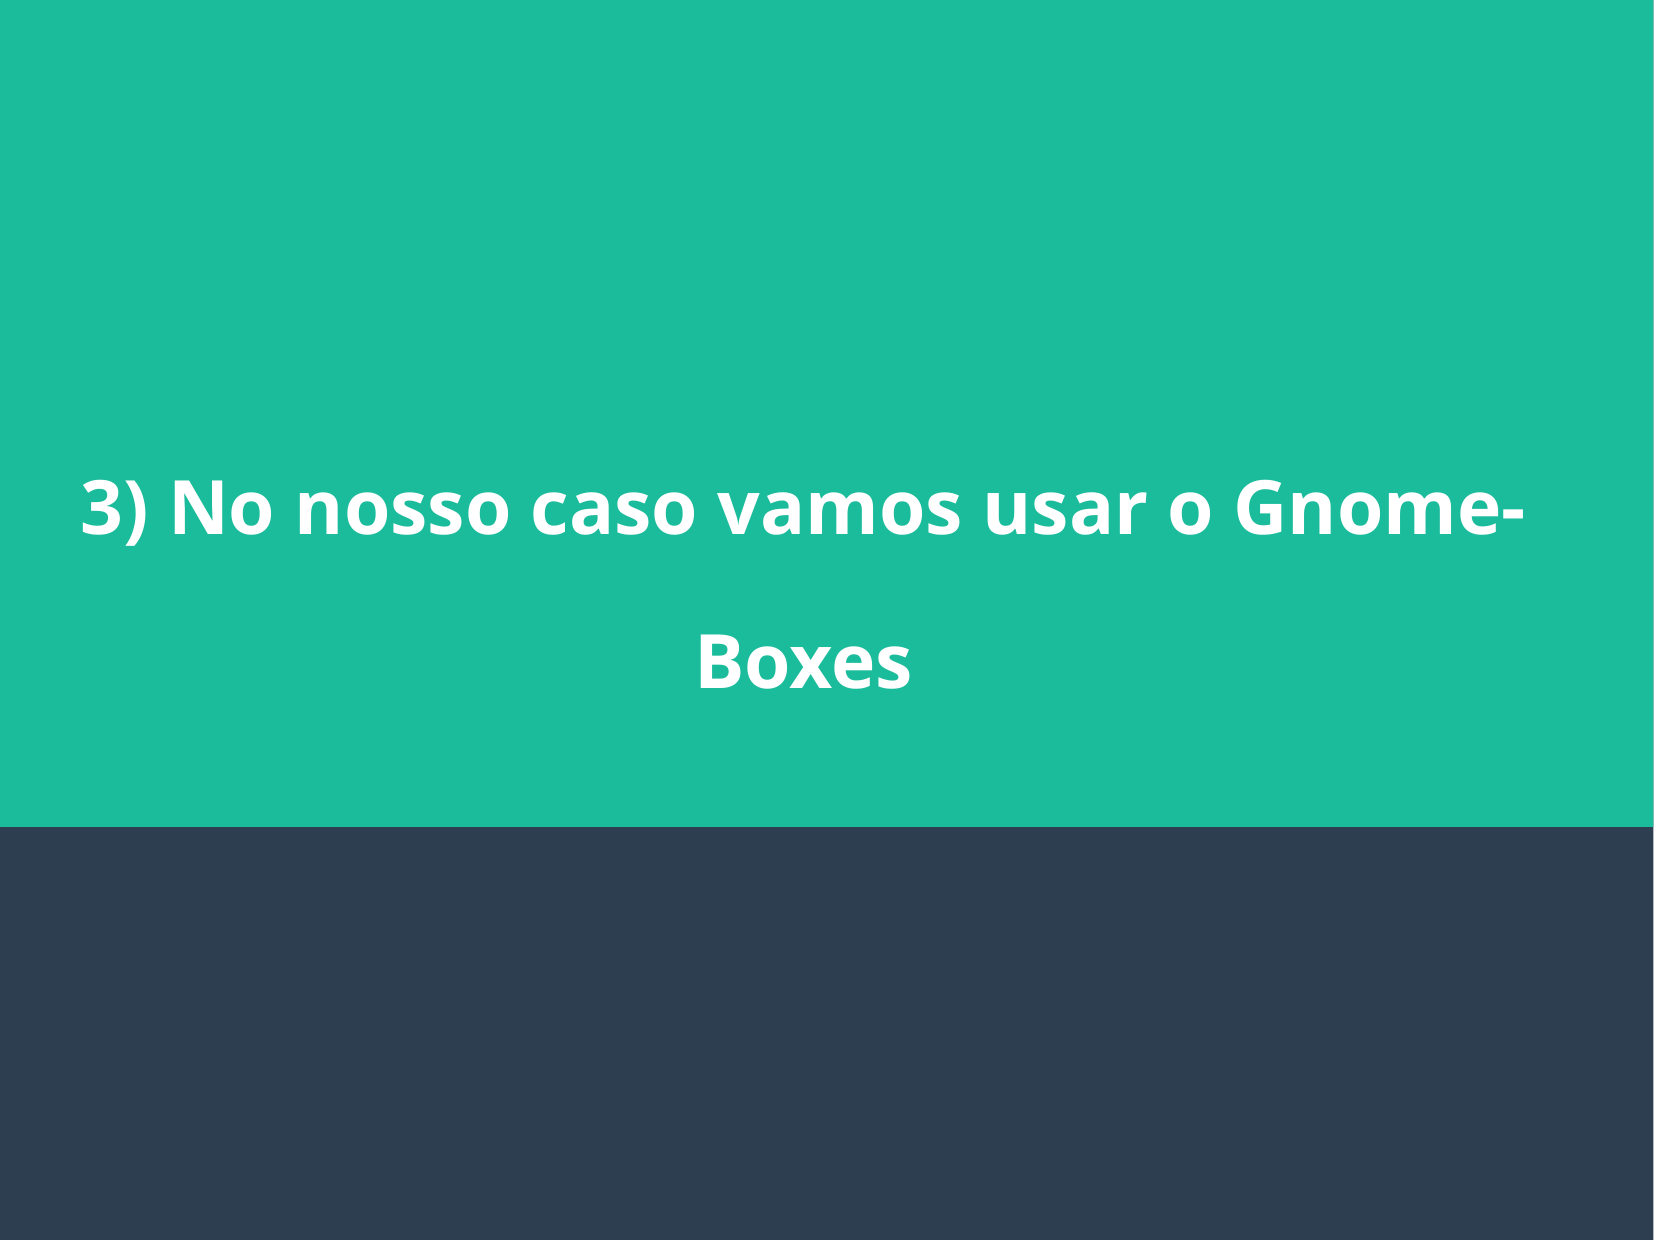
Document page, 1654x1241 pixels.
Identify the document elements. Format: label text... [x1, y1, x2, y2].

title 3) No nosso caso vamos usar o Gnome-Boxes [35, 403, 1572, 561]
